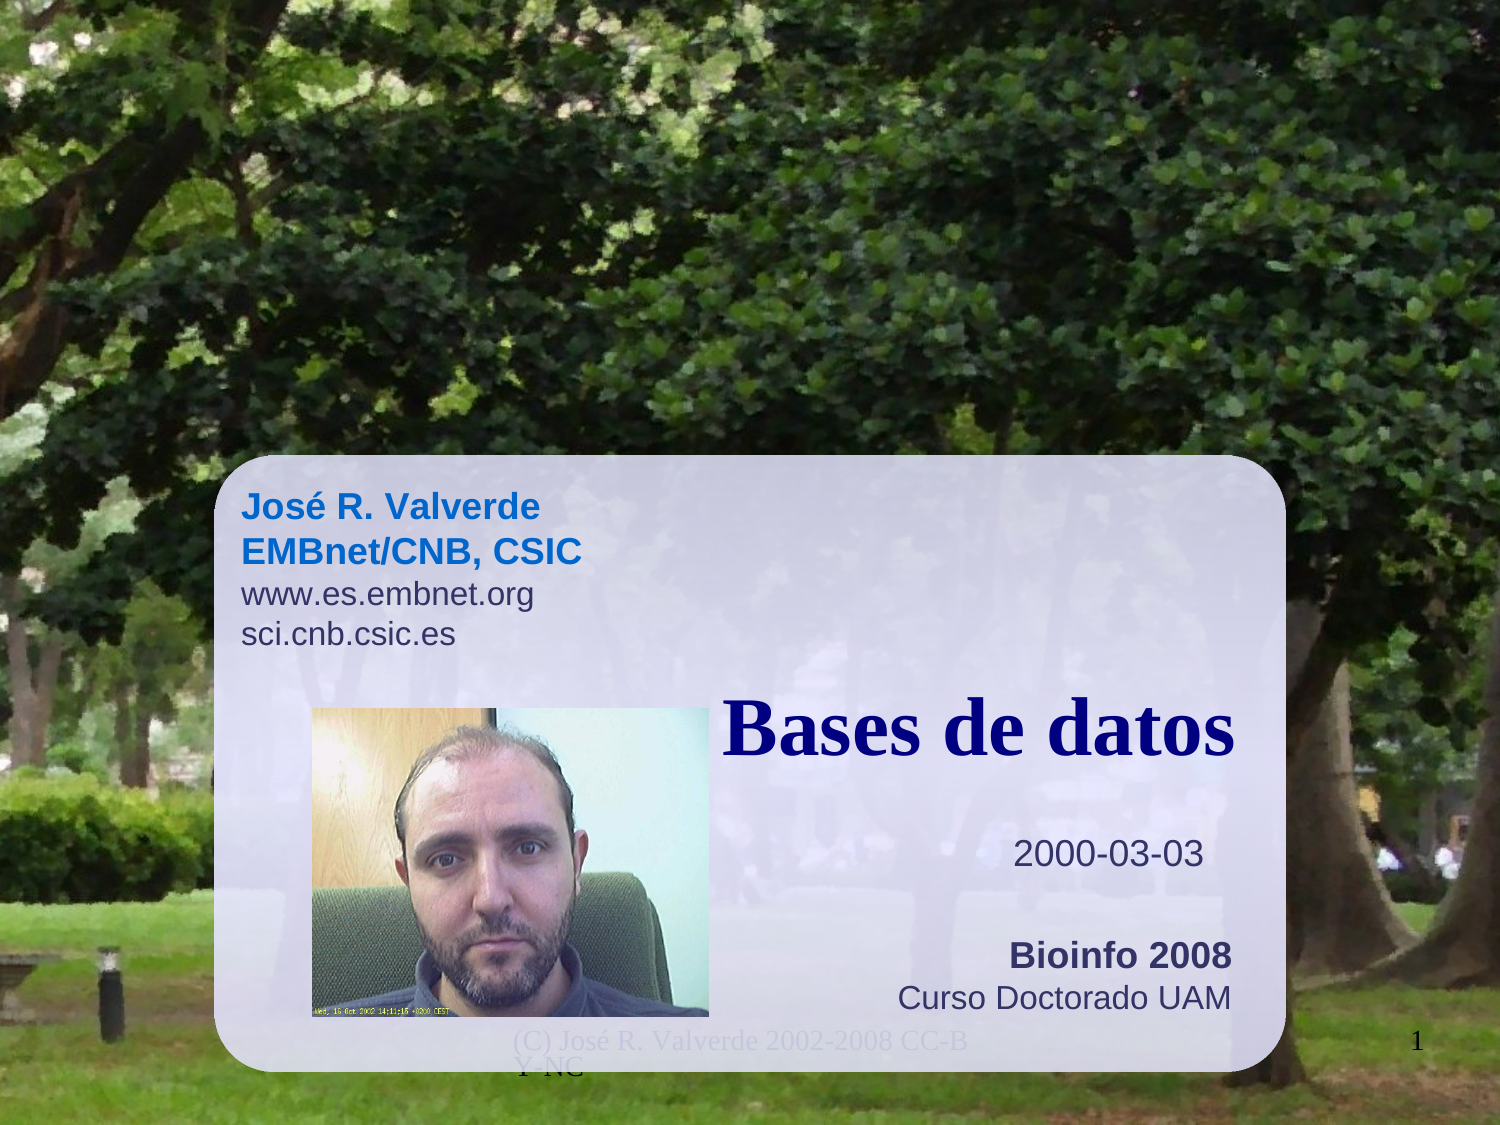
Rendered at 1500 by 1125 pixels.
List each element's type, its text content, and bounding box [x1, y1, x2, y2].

picture [0, 0, 1500, 1125]
text_box Bases de datos [722, 673, 1236, 766]
